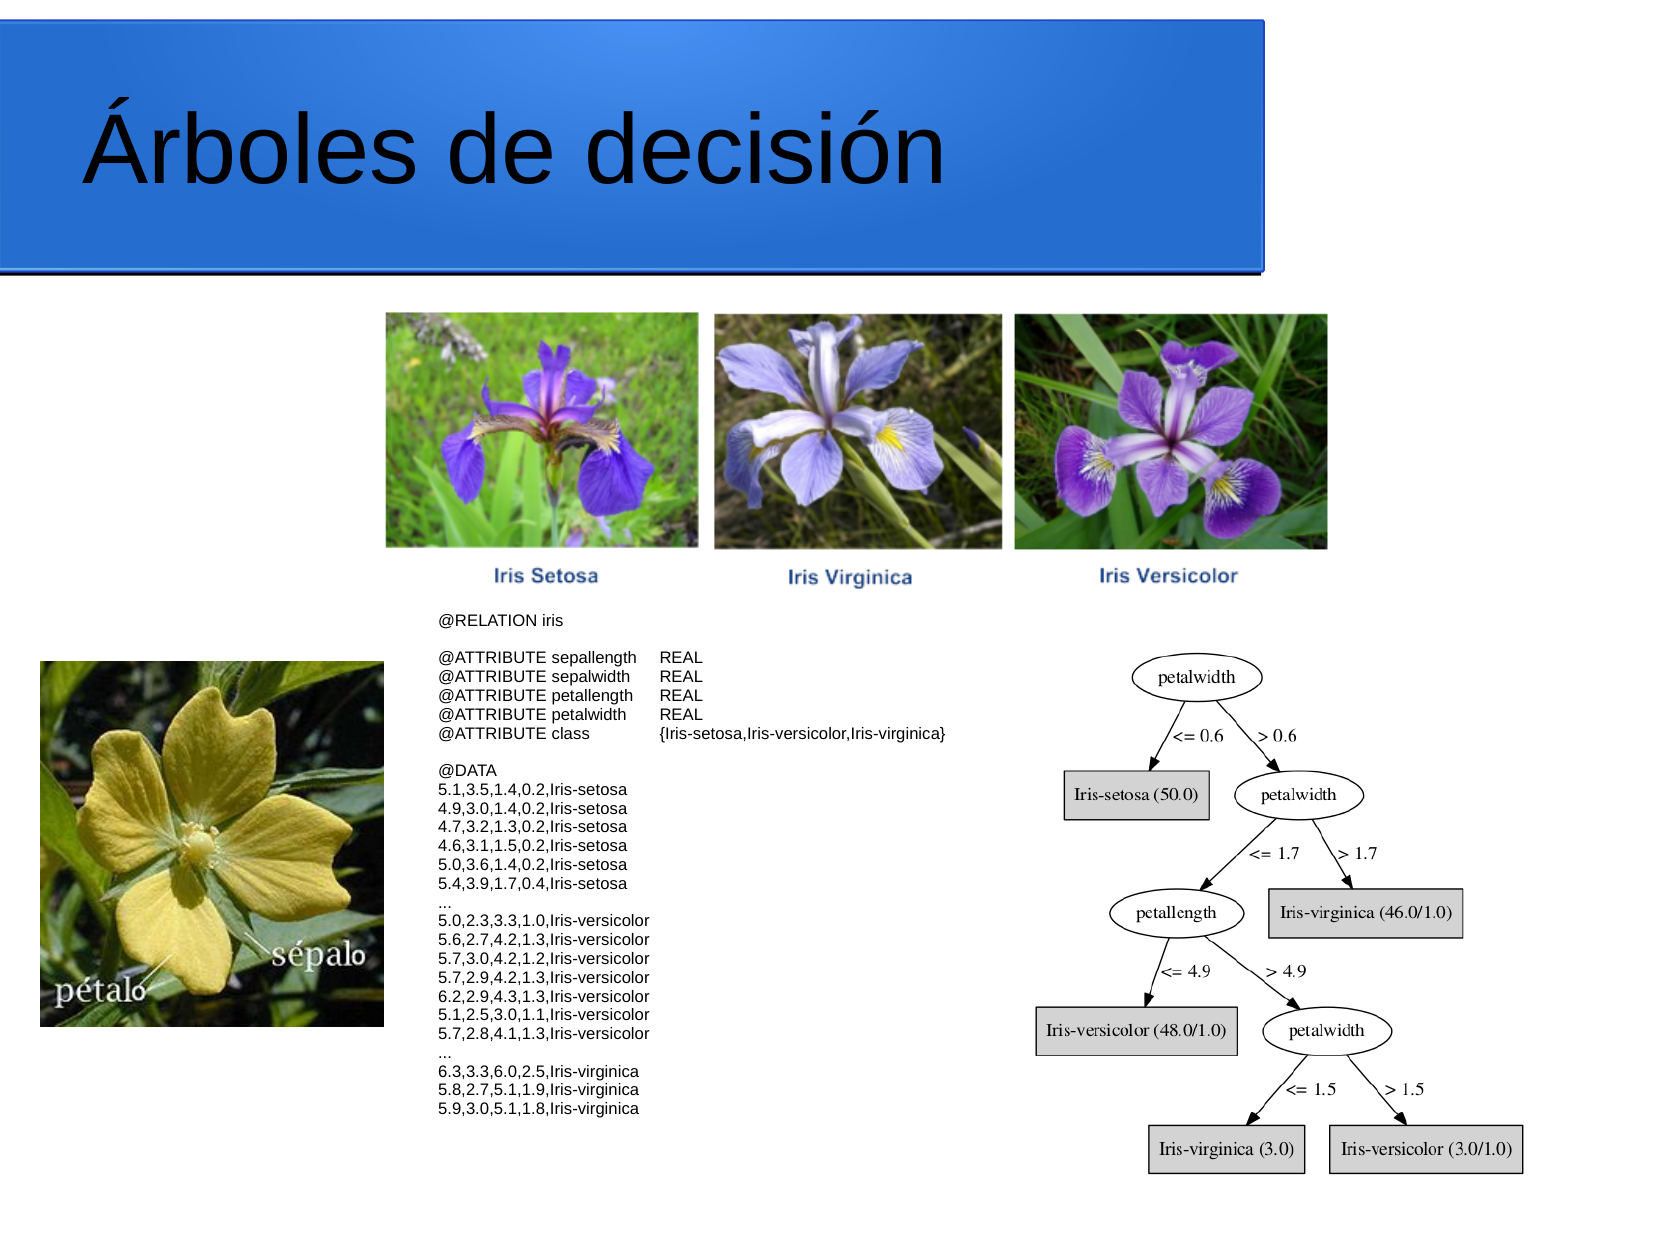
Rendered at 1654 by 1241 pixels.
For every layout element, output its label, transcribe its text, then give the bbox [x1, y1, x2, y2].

picture [383, 308, 1576, 1227]
picture [40, 661, 384, 1027]
title Árboles de decisión [82, 47, 1235, 252]
text_box @RELATION iris @ATTRIBUTE sepallength REAL @ATTRIBUTE sepalwidth REAL @ATTRIBUTE petallength REAL @ATTRIBUTE petalwidth REAL @ATTRIBUTE class {Iris-setosa,Iris-versicolor,Iris-virginica} @DATA 5.1,3.5,1.4,0.2,Iris-setosa 4.9,3.0,1.4,0.2,Iris-setosa 4.7,3.2,1.3,0.2,Iris-setosa 4.6,3.1,1.5,0.2,Iris-setosa 5.0,3.6,1.4,0.2,Iris-setosa 5.4,3.9,1.7,0.4,Iris-setosa ... 5.0,2.3,3.3,1.0,Iris-versicolor 5.6,2.7,4.2,1.3,Iris-versicolor 5.7,3.0,4.2,1.2,Iris-versicolor 5.7,2.9,4.2,1.3,Iris-versicolor 6.2,2.9,4.3,1.3,Iris-versicolor 5.1,2.5,3.0,1.1,Iris-versicolor 5.7,2.8,4.1,1.3,Iris-versicolor ... 6.3,3.3,6.0,2.5,Iris-virginica 5.8,2.7,5.1,1.9,Iris-virginica 5.9,3.0,5.1,1.8,Iris-virginica [423, 603, 982, 1205]
